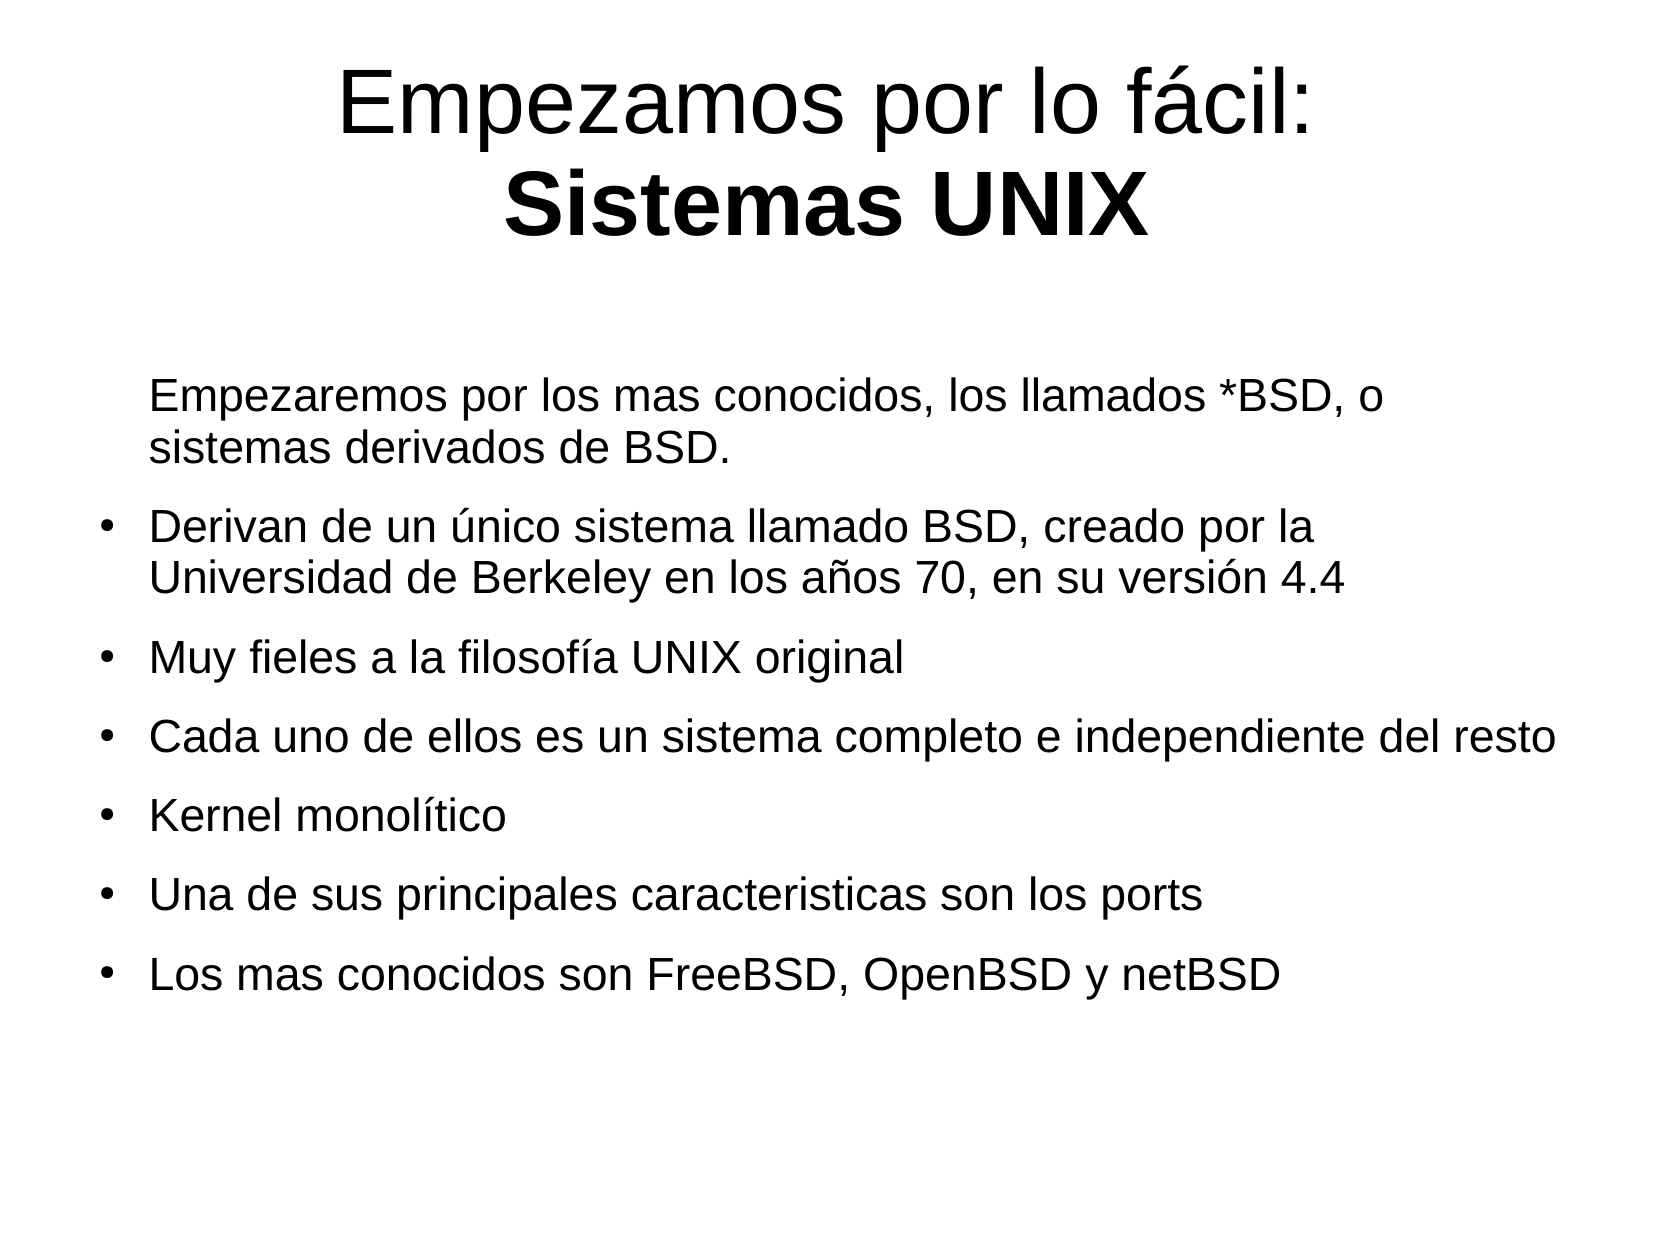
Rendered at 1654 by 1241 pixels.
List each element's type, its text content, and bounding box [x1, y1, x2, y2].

title Empezamos por lo fácil: Sistemas UNIX [82, 49, 1571, 257]
list Empezaremos por los mas conocidos, los llamados *BSD, o sistemas derivados de BSD. Derivan de un único sistema llamado BSD, creado por la Universidad de Berkeley en los años 70, en su versión 4.4 Muy fieles a la filosofía UNIX original Cada uno de ellos es un sistema completo e independiente del resto Kernel monolítico Una de sus principales caracteristicas son los ports Los mas conocidos son FreeBSD, OpenBSD y netBSD [82, 290, 1571, 1010]
